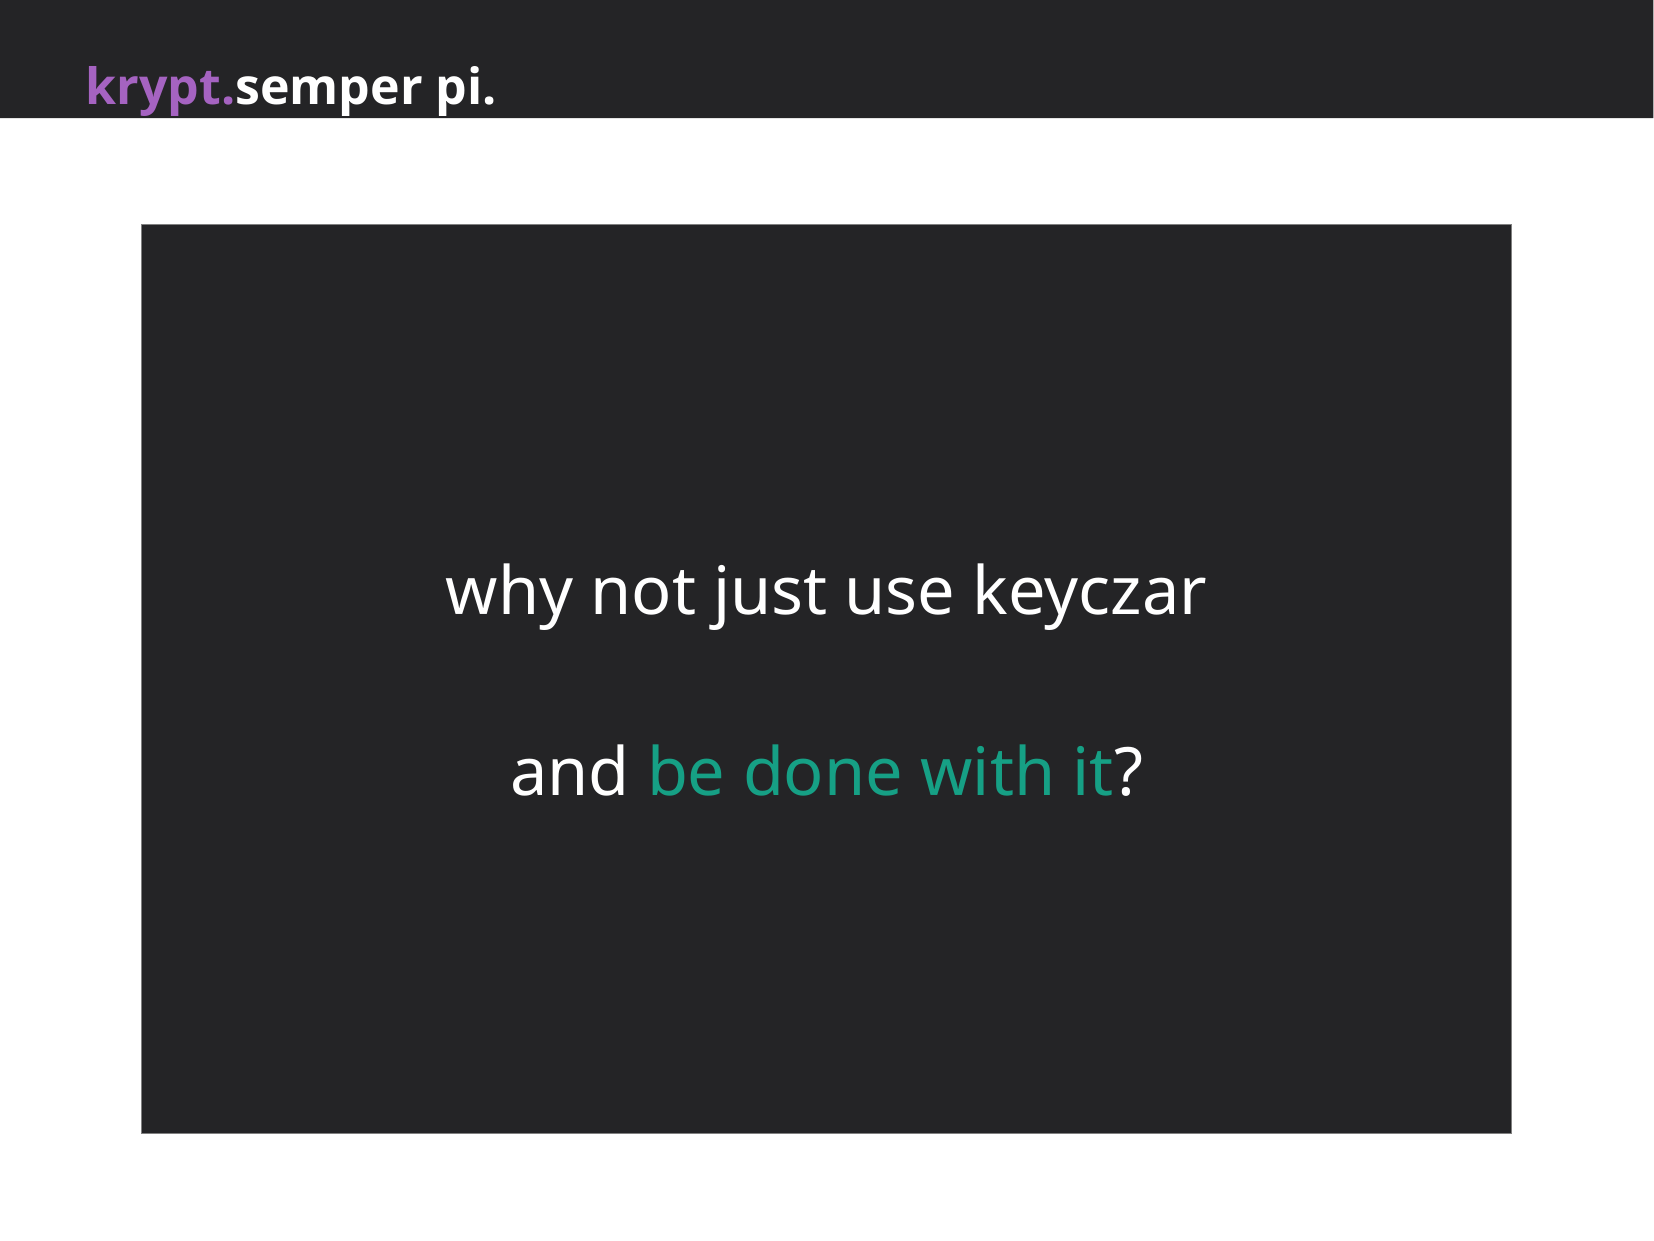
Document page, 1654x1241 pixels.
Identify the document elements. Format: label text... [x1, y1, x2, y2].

text_box [165, 531, 1441, 1087]
text_box why not just use keyczar and be done with it? [141, 224, 1512, 1134]
text_box [0, 0, 1654, 119]
text_box krypt.semper pi. [70, 43, 544, 119]
